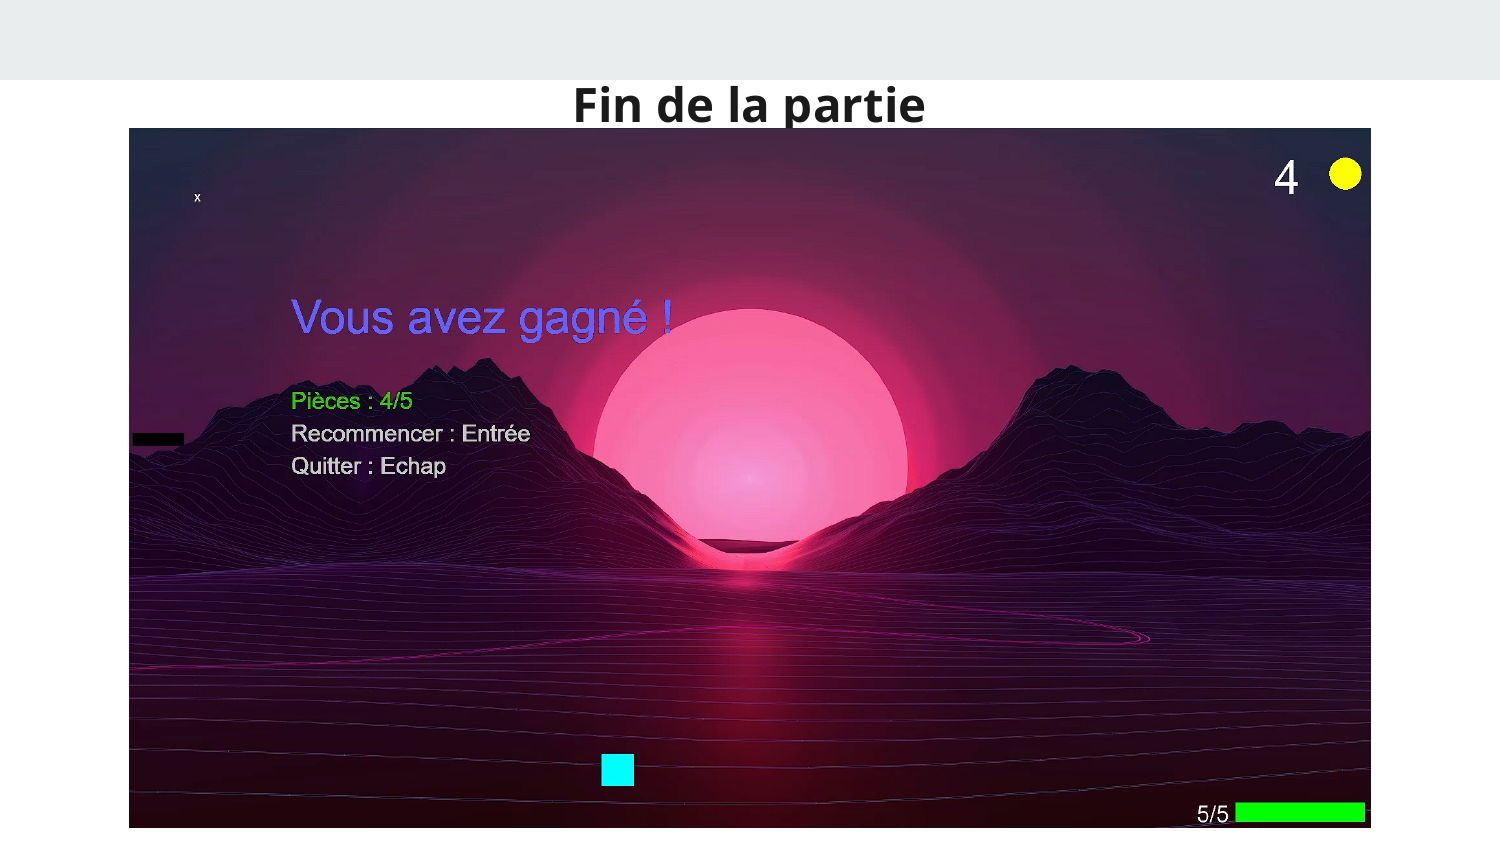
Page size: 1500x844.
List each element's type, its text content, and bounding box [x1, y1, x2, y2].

title Fin de la partie [119, 59, 1381, 148]
picture [129, 128, 1371, 828]
